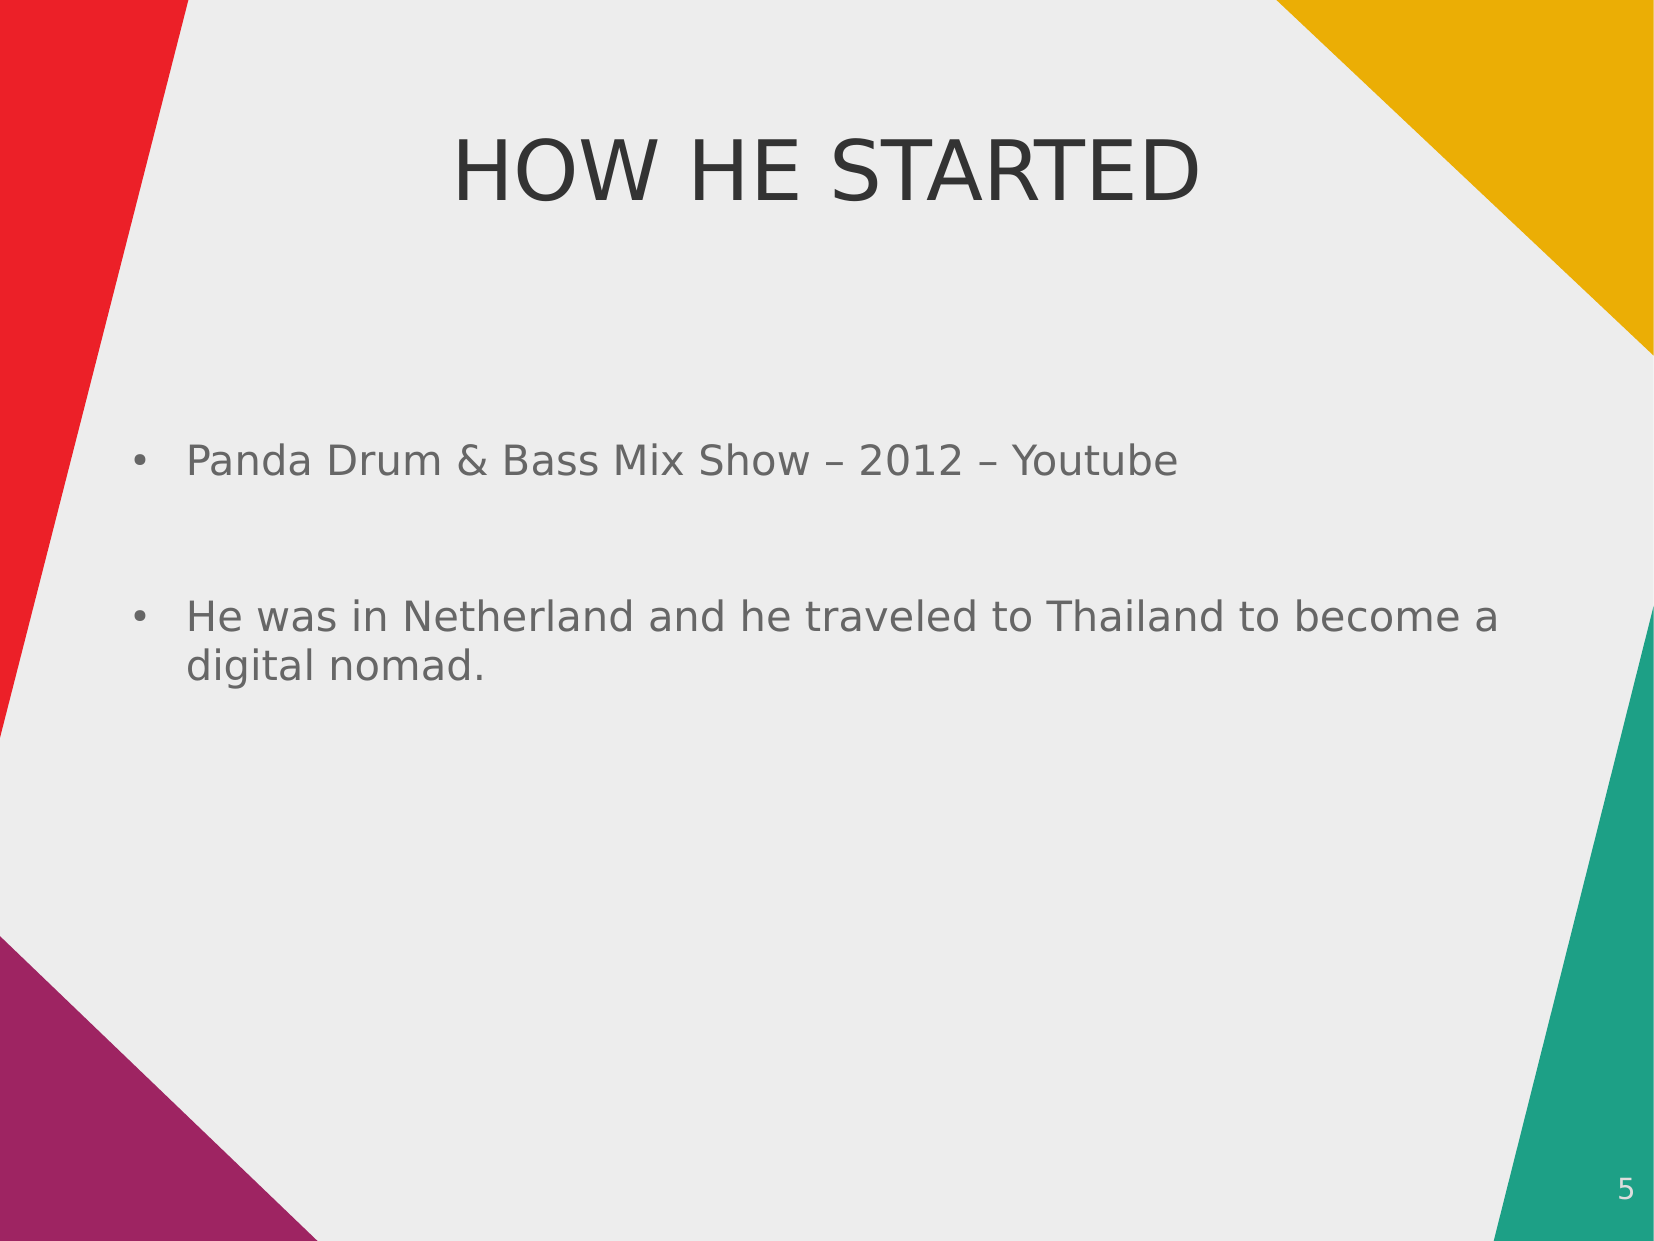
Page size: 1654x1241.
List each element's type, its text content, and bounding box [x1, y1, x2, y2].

title HOW HE STARTED [114, 73, 1539, 271]
list Panda Drum & Bass Mix Show – 2012 – Youtube He was in Netherland and he traveled to Thailand to become a digital nomad. [114, 437, 1539, 1168]
